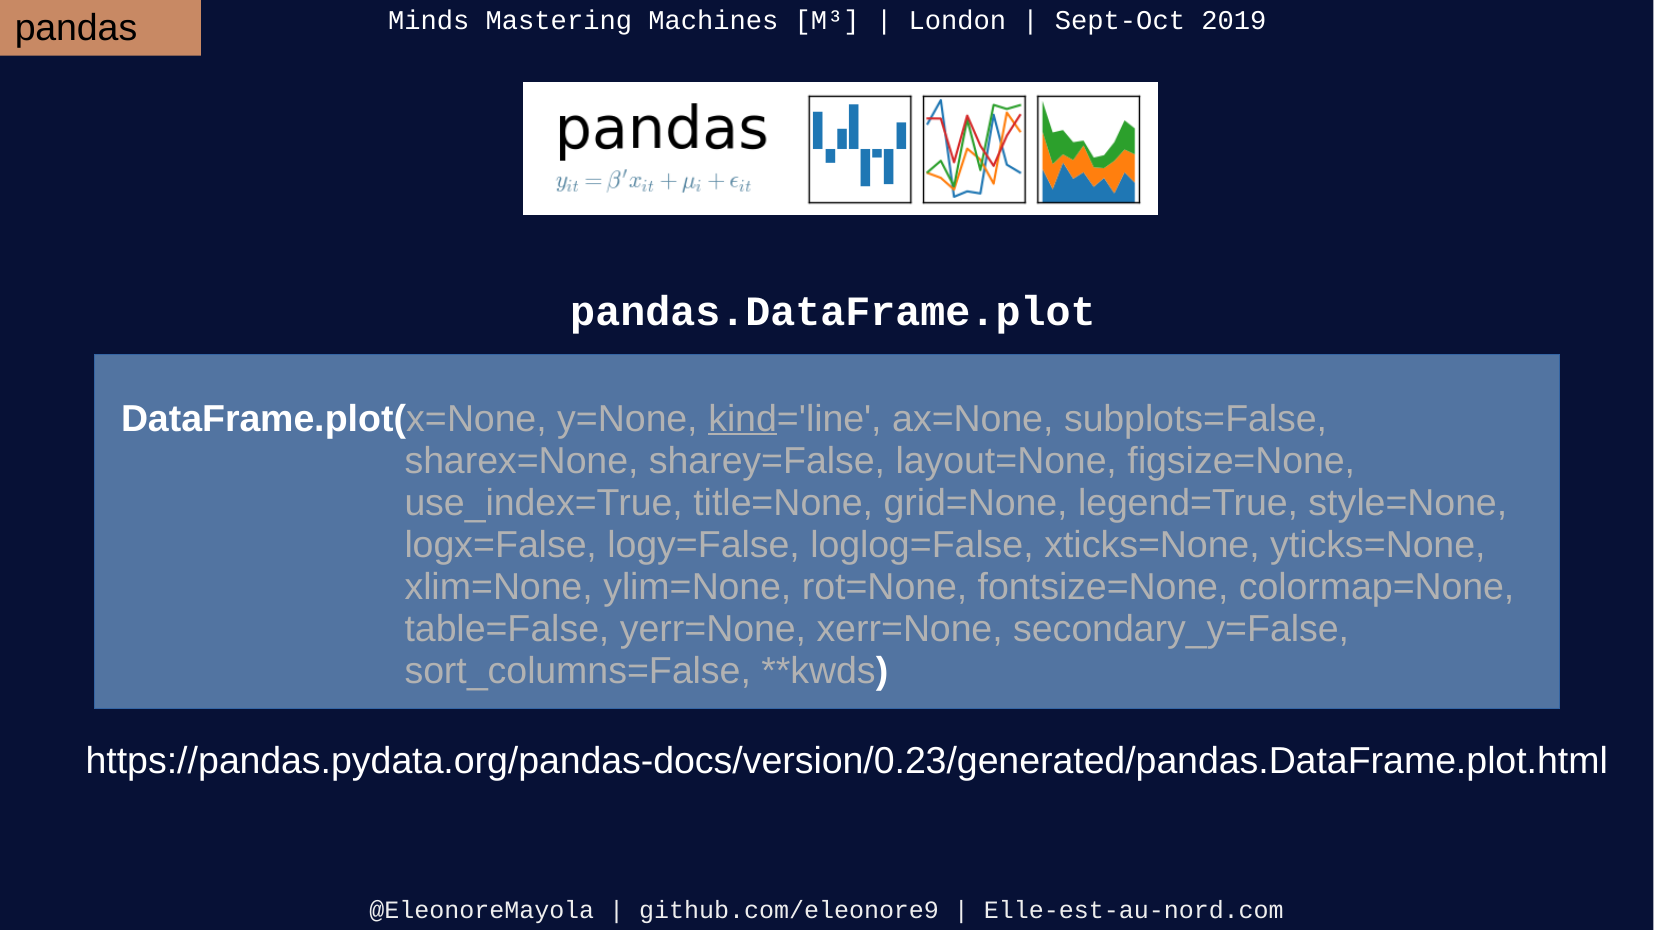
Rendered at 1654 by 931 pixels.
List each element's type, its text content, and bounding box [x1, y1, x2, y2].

text_box DataFrame.plot(x=None, y=None, kind='line', ax=None, subplots=False, sharex=None, sharey=False, layout=None, figsize=None, use_index=True, title=None, grid=None, legend=True, style=None, logx=False, logy=False, loglog=False, xticks=None, yticks=None, xlim=None, ylim=None, rot=None, fontsize=None, colormap=None, table=False, yerr=None, xerr=None, secondary_y=False, sort_columns=False, **kwds) [106, 389, 1548, 699]
text_box pandas.DataFrame.plot [484, 283, 1182, 346]
text_box Minds Mastering Machines [M³] | London | Sept-Oct 2019 [265, 0, 1388, 60]
picture [523, 82, 1158, 215]
text_box https://pandas.pydata.org/pandas-docs/version/0.23/generated/pandas.DataFrame.plot.html [70, 732, 1630, 815]
text_box pandas [0, 0, 201, 56]
text_box [94, 354, 1560, 709]
text_box @EleonoreMayola | github.com/eleonore9 | Elle-est-au-nord.com [295, 862, 1359, 931]
